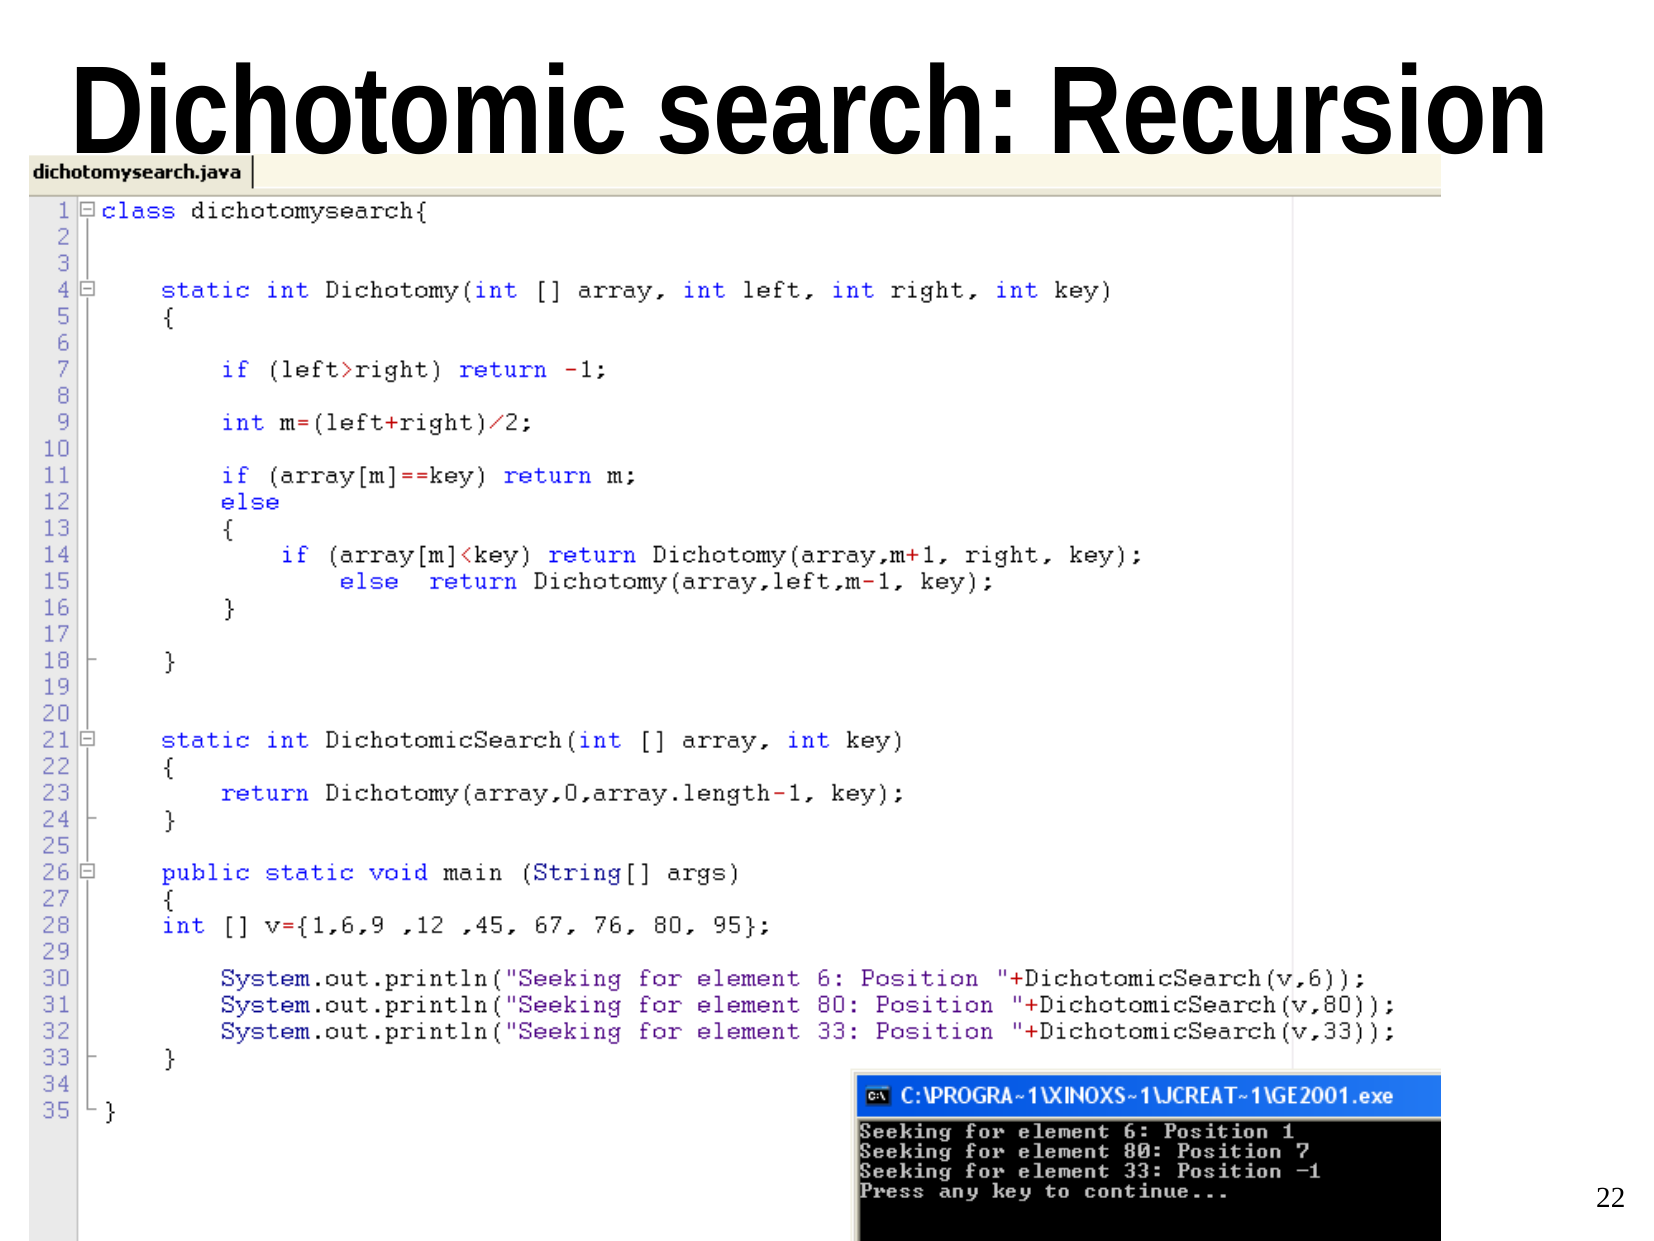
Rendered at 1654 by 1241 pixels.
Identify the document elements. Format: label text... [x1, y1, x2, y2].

picture [29, 154, 1441, 1241]
text_box Dichotomic search: Recursion [55, 29, 1565, 188]
